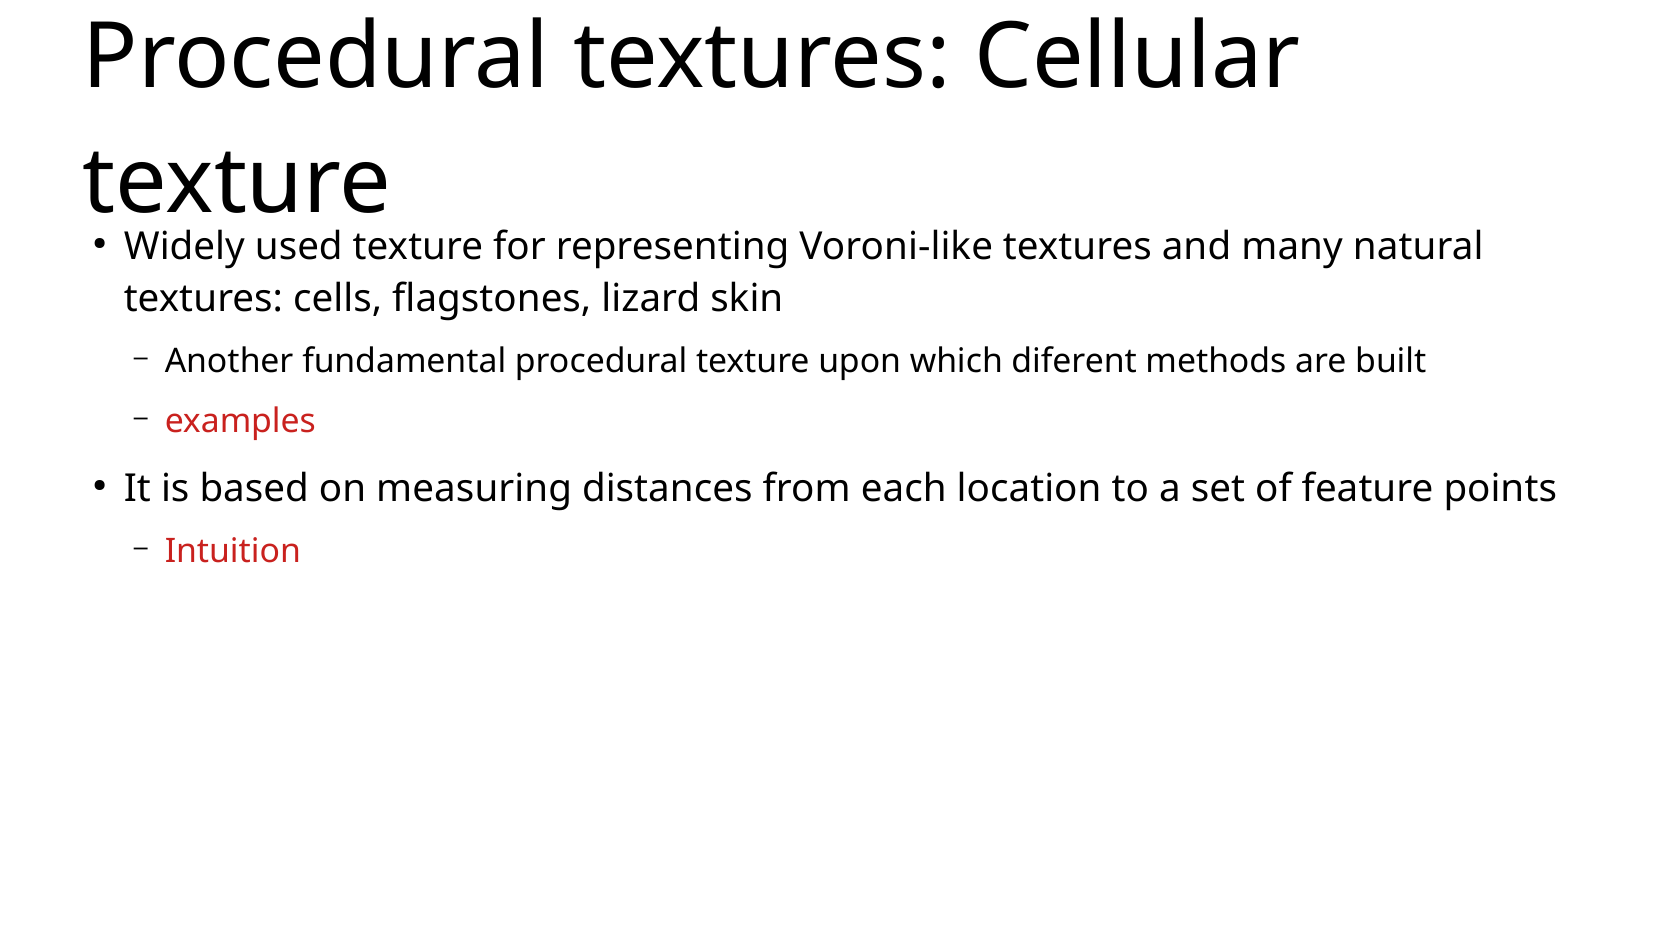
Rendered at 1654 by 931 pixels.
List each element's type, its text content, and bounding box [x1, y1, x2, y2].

list Widely used texture for representing Voroni-like textures and many natural textures: cells, flagstones, lizard skin Another fundamental procedural texture upon which diferent methods are built examples It is based on measuring distances from each location to a set of feature points Intuition [82, 217, 1571, 586]
title Procedural textures: Cellular texture [82, 37, 1571, 193]
